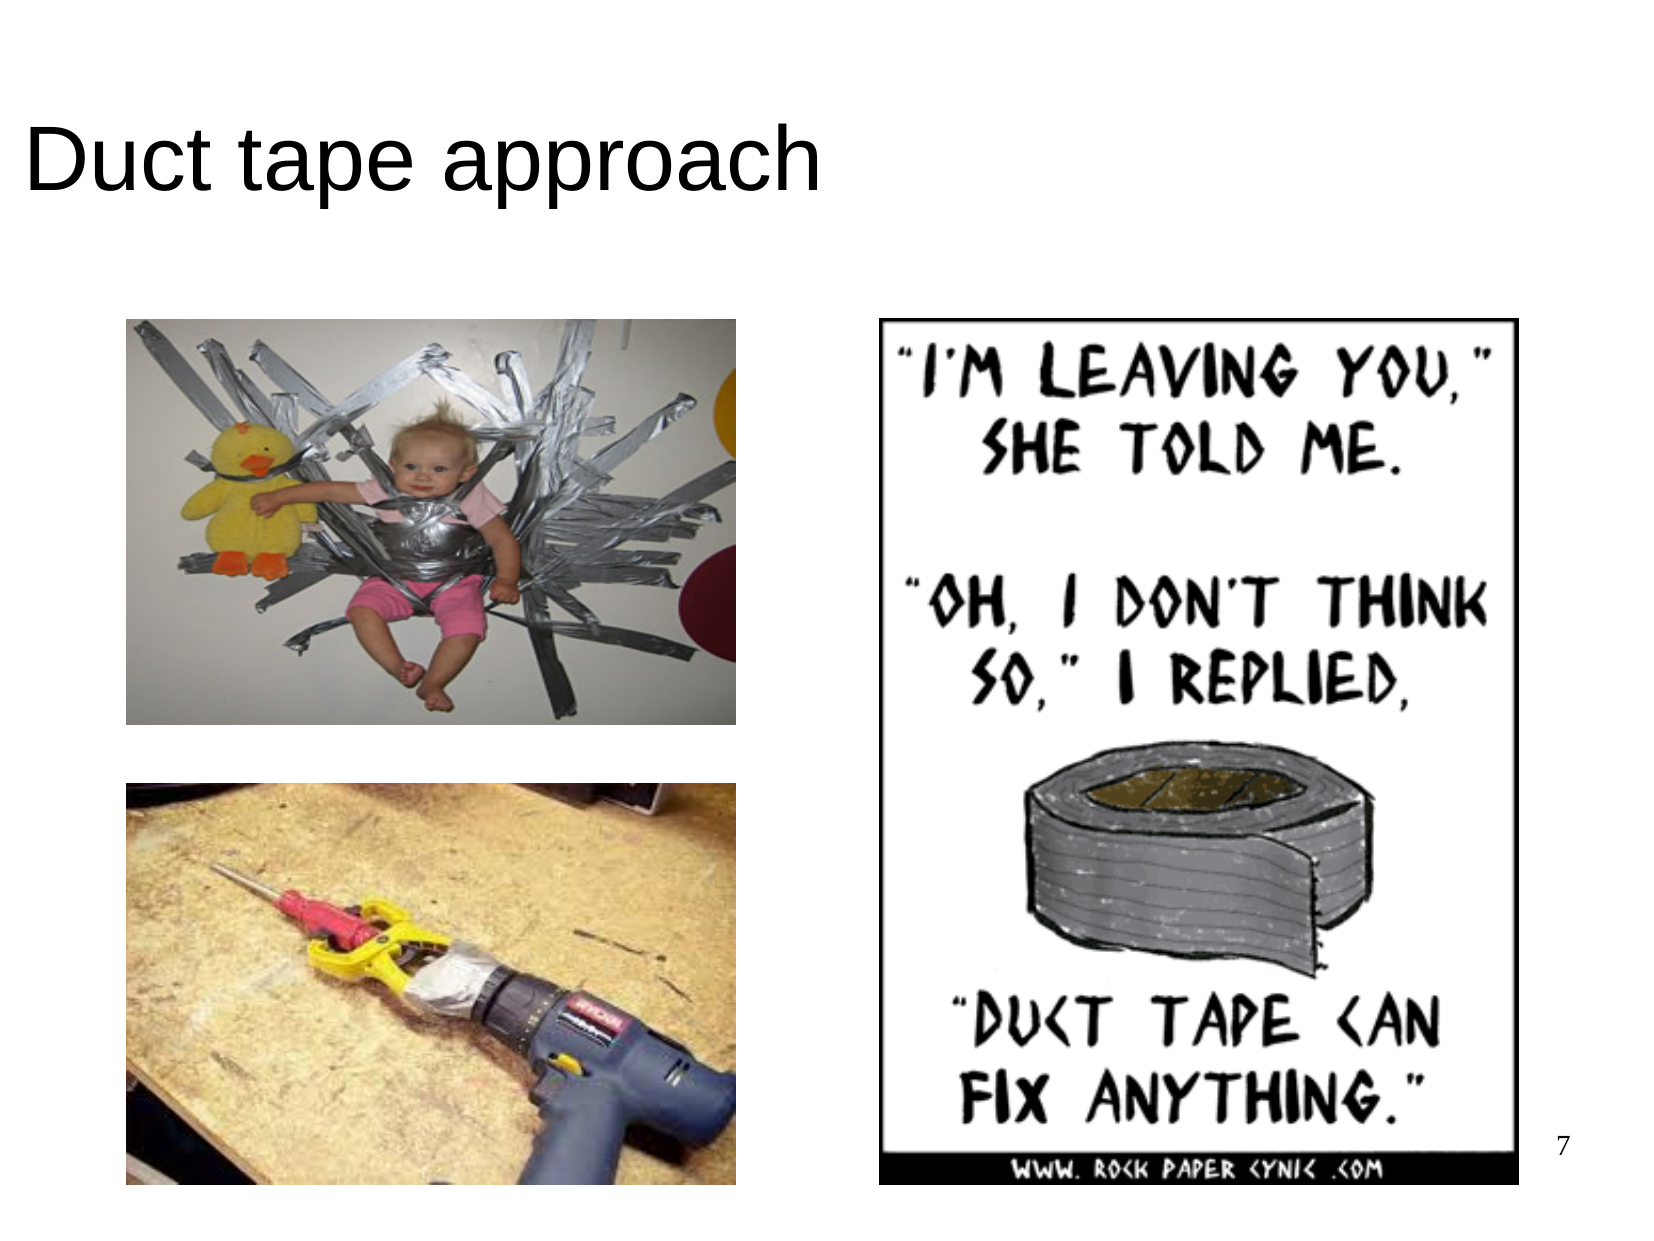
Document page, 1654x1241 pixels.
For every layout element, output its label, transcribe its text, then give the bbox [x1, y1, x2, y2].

picture [126, 783, 736, 1186]
title Duct tape approach [23, 55, 1512, 263]
picture [879, 318, 1519, 1186]
picture [126, 319, 736, 725]
